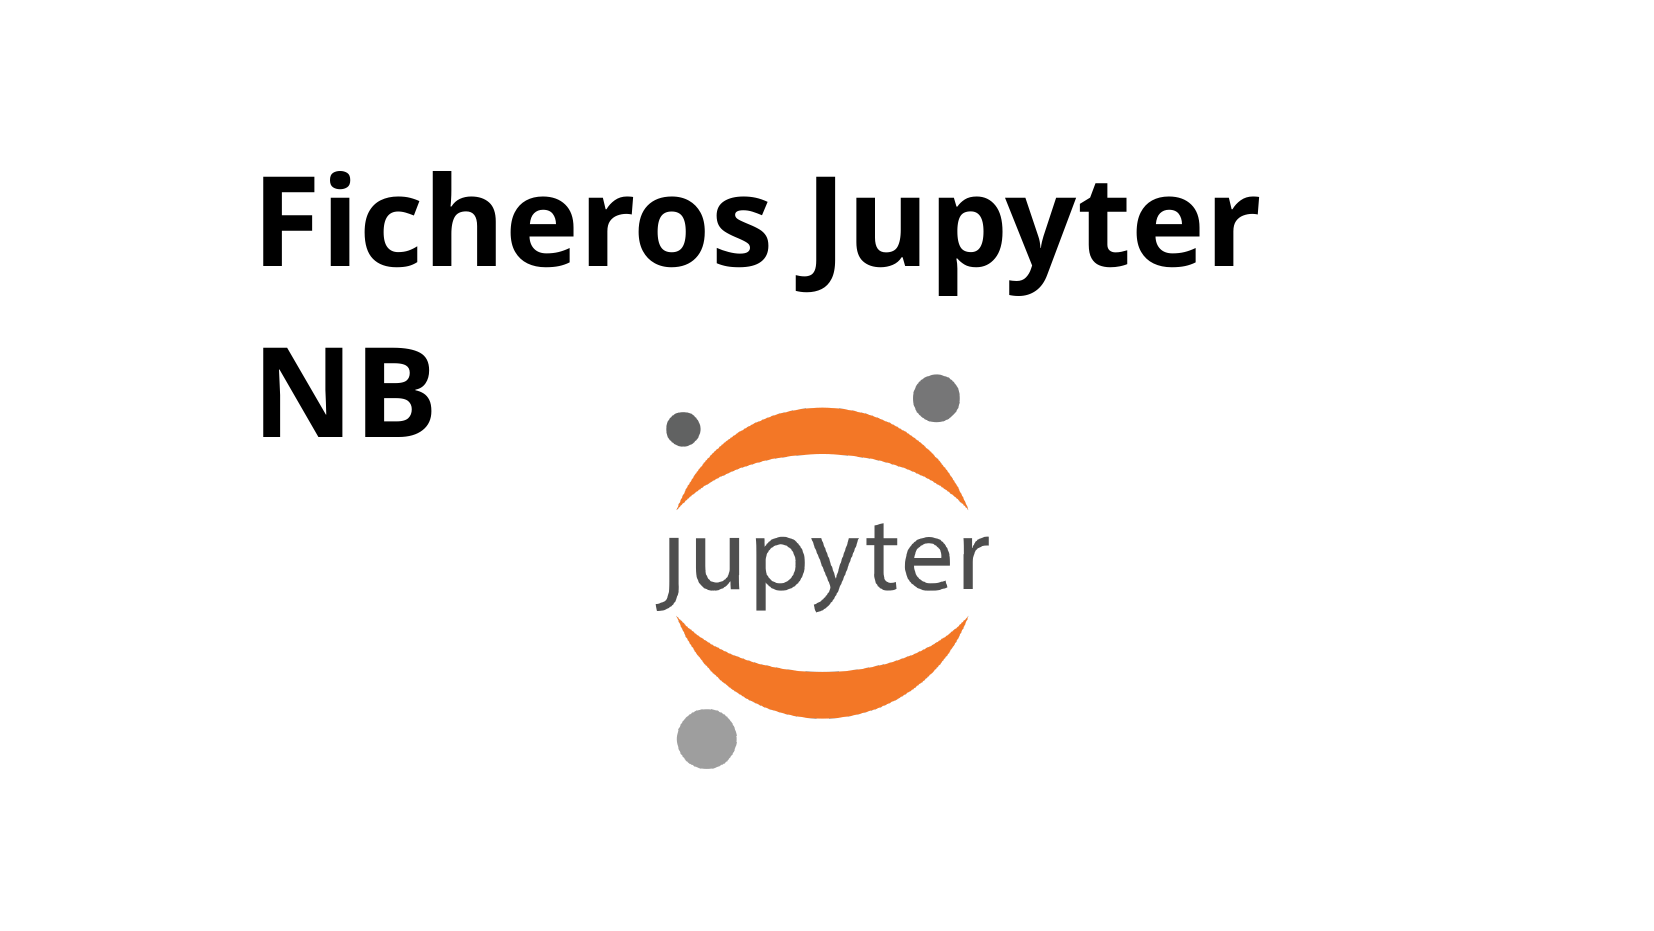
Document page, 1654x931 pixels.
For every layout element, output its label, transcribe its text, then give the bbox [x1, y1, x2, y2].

text_box Ficheros Jupyter NB [237, 125, 1416, 266]
picture [437, 369, 1207, 774]
